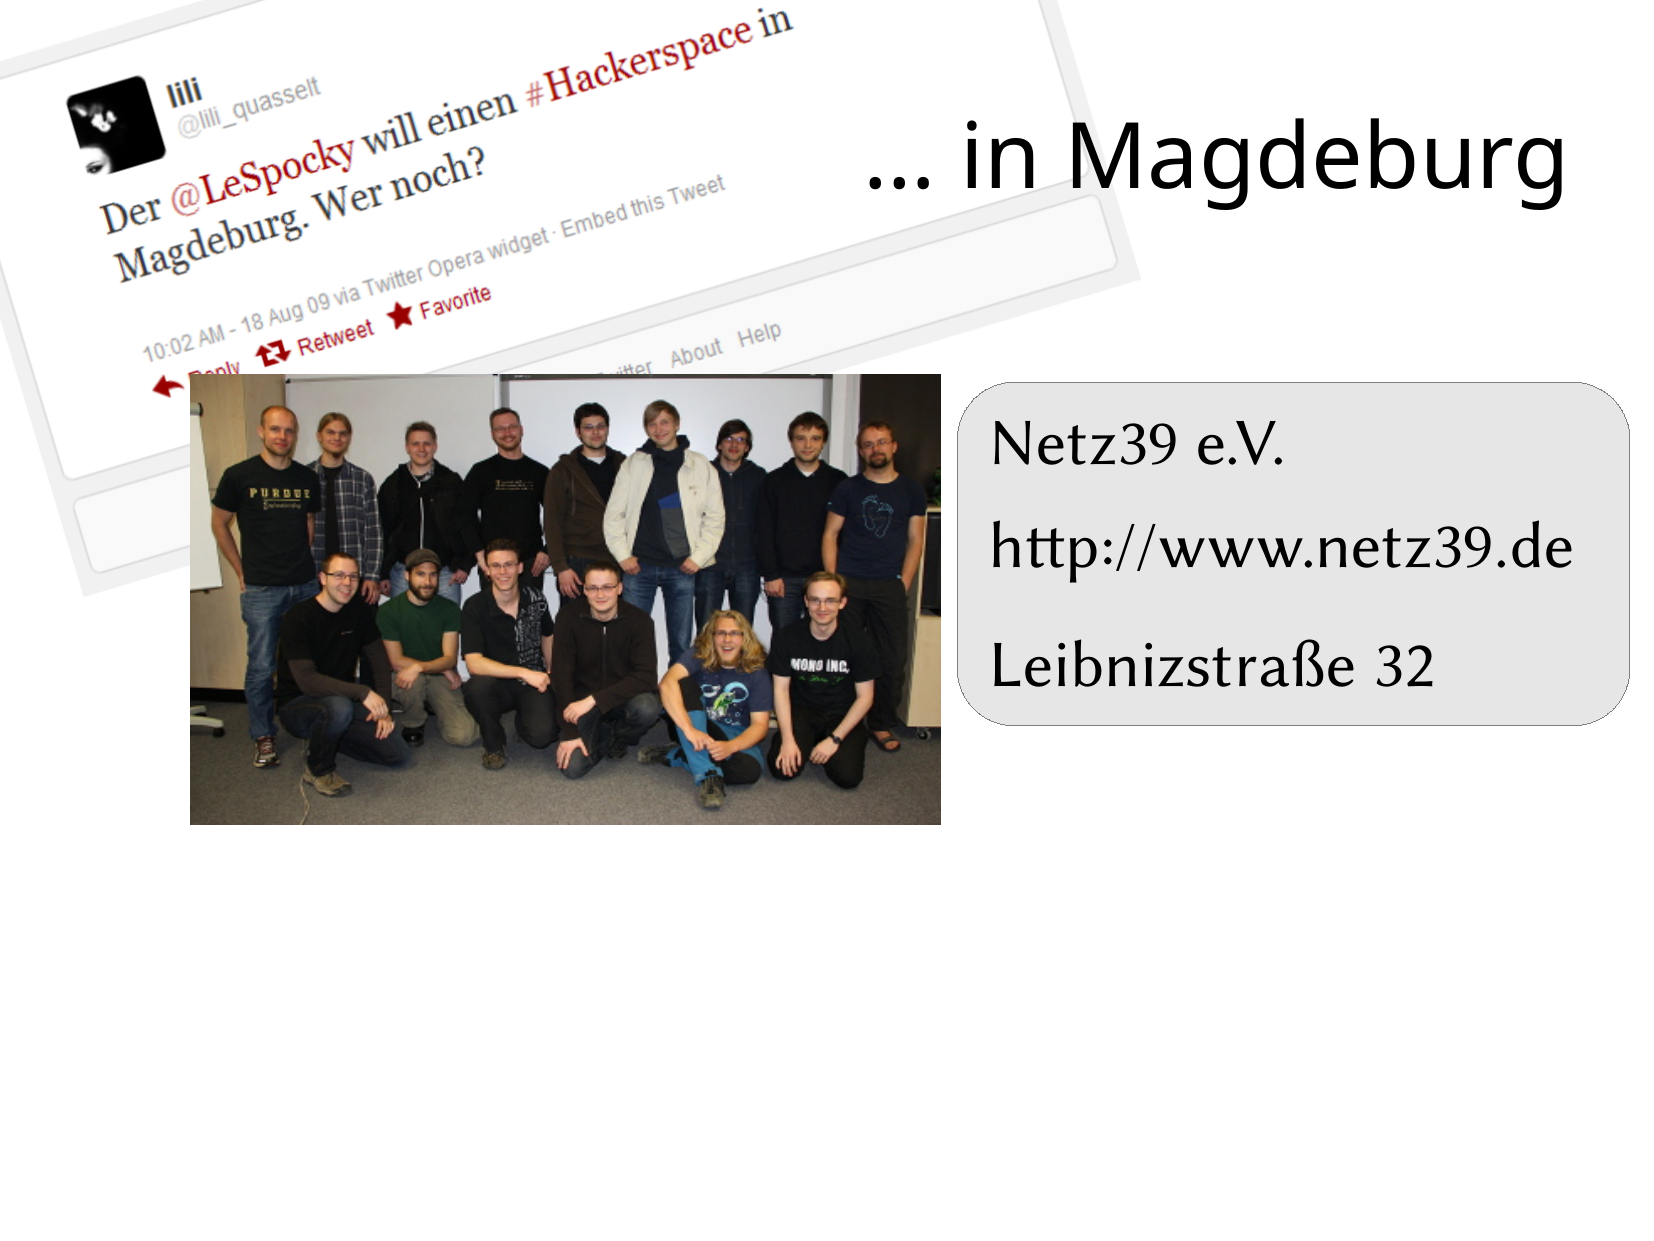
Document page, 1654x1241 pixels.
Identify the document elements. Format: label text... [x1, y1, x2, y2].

title … in Magdeburg [82, 49, 1571, 257]
picture [0, 0, 1654, 1241]
text_box Netz39 e.V. http://www.netz39.de Leibnizstraße 32 [957, 382, 1630, 726]
